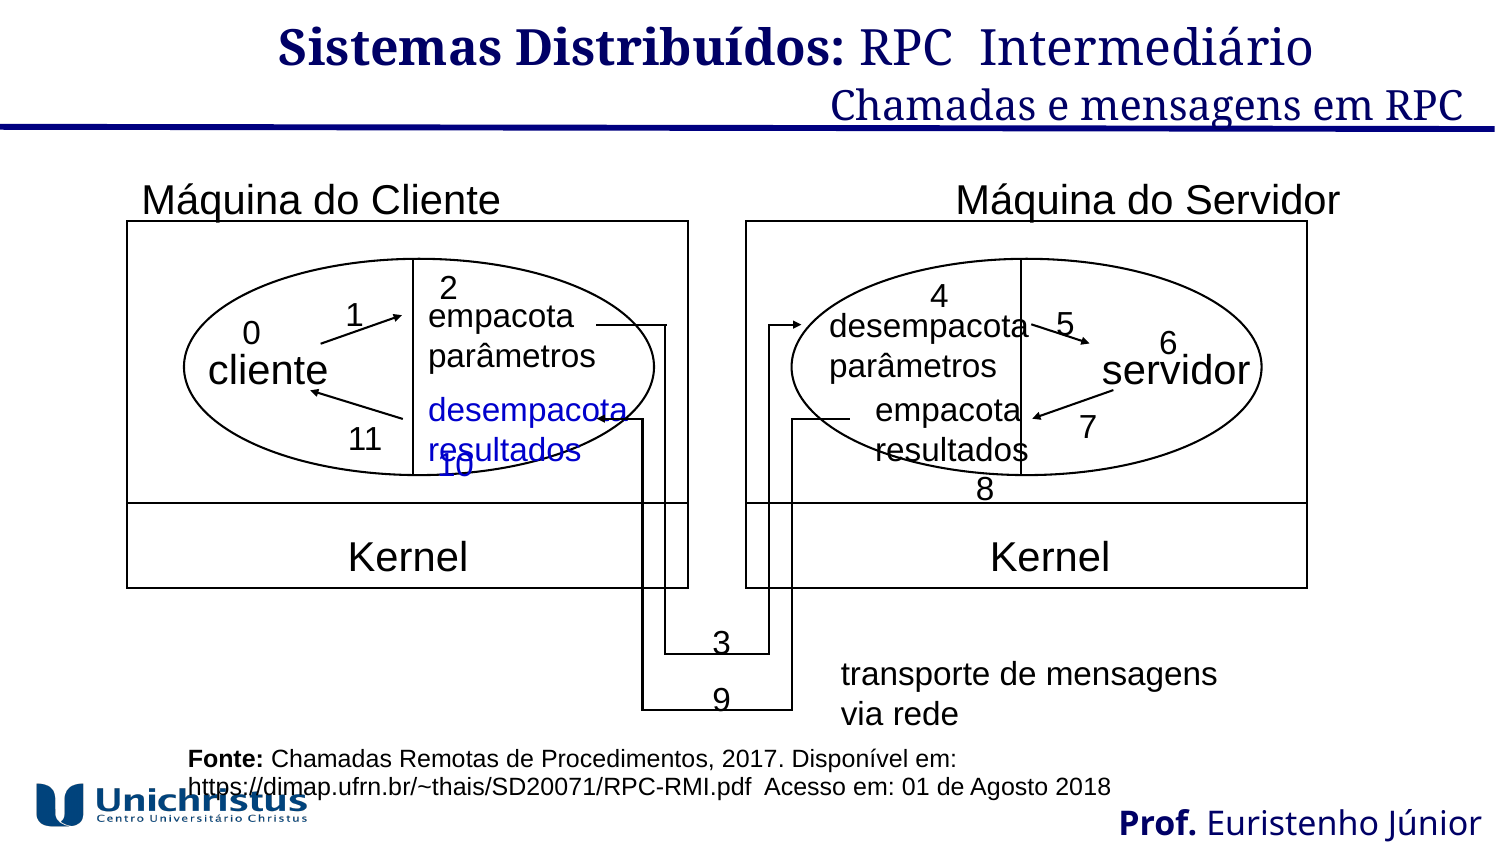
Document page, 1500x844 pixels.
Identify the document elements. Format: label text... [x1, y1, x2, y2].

text_box servidor [1087, 335, 1266, 401]
text_box Prof. Euristenho Júnior [1103, 791, 1500, 844]
text_box 10 [422, 435, 490, 491]
text_box transporte de mensagens via rede [826, 644, 1234, 740]
text_box 2 [424, 258, 473, 287]
text_box empacota resultados [860, 380, 1044, 477]
text_box empacota parâmetros [413, 287, 615, 383]
text_box 3 [697, 613, 746, 670]
text_box Chamadas e mensagens em RPC [815, 68, 1500, 179]
text_box 6 [1144, 313, 1193, 369]
text_box 0 [227, 303, 276, 360]
text_box 8 [961, 459, 1010, 515]
text_box 1 [330, 285, 379, 341]
text_box cliente [193, 335, 344, 401]
text_box servidor [1196, 364, 1207, 382]
text_box 9 [697, 670, 746, 726]
text_box Sistemas Distribuídos: RPC Intermediário [264, 4, 1324, 78]
text_box Fonte: Chamadas Remotas de Procedimentos, 2017. Disponível em: https://dimap.ufrn.br/~thais/SD20071/RPC-RMI.pdf Acesso em: 01 de Agosto 2018 [173, 737, 1376, 808]
picture [32, 781, 311, 828]
text_box 11 [333, 409, 398, 465]
text_box 4 [915, 266, 964, 322]
text_box 5 [1041, 294, 1090, 350]
text_box 7 [1064, 397, 1113, 454]
text_box desempacota resultados [413, 380, 643, 477]
text_box Máquina do Servidor [940, 179, 1356, 231]
text_box Kernel [333, 522, 484, 588]
text_box Kernel [974, 522, 1126, 588]
text_box desempacota parâmetros [814, 296, 1045, 392]
text_box Máquina do Cliente [126, 164, 517, 231]
